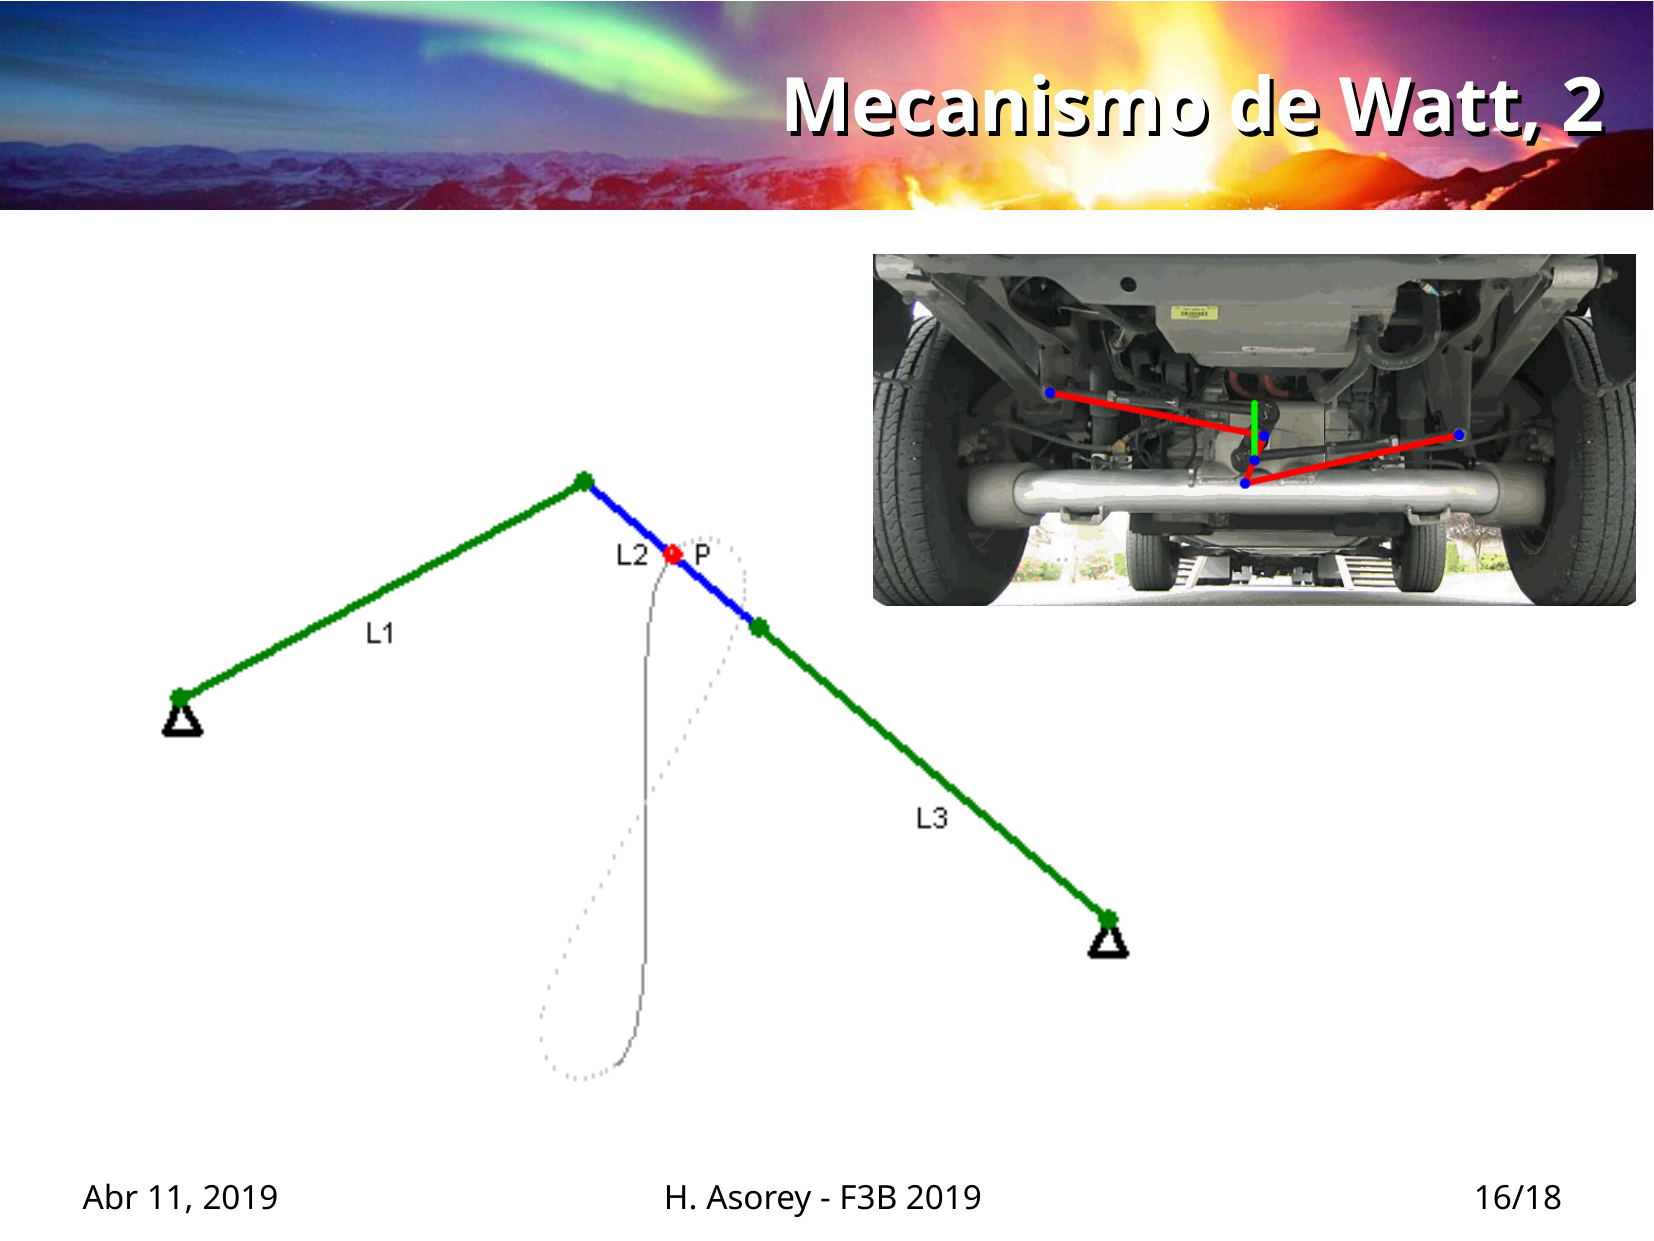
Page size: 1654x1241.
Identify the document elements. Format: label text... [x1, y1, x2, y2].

title Mecanismo de Watt, 2 [45, 15, 1606, 191]
picture [53, 254, 1636, 1156]
picture [0, 1, 1654, 210]
